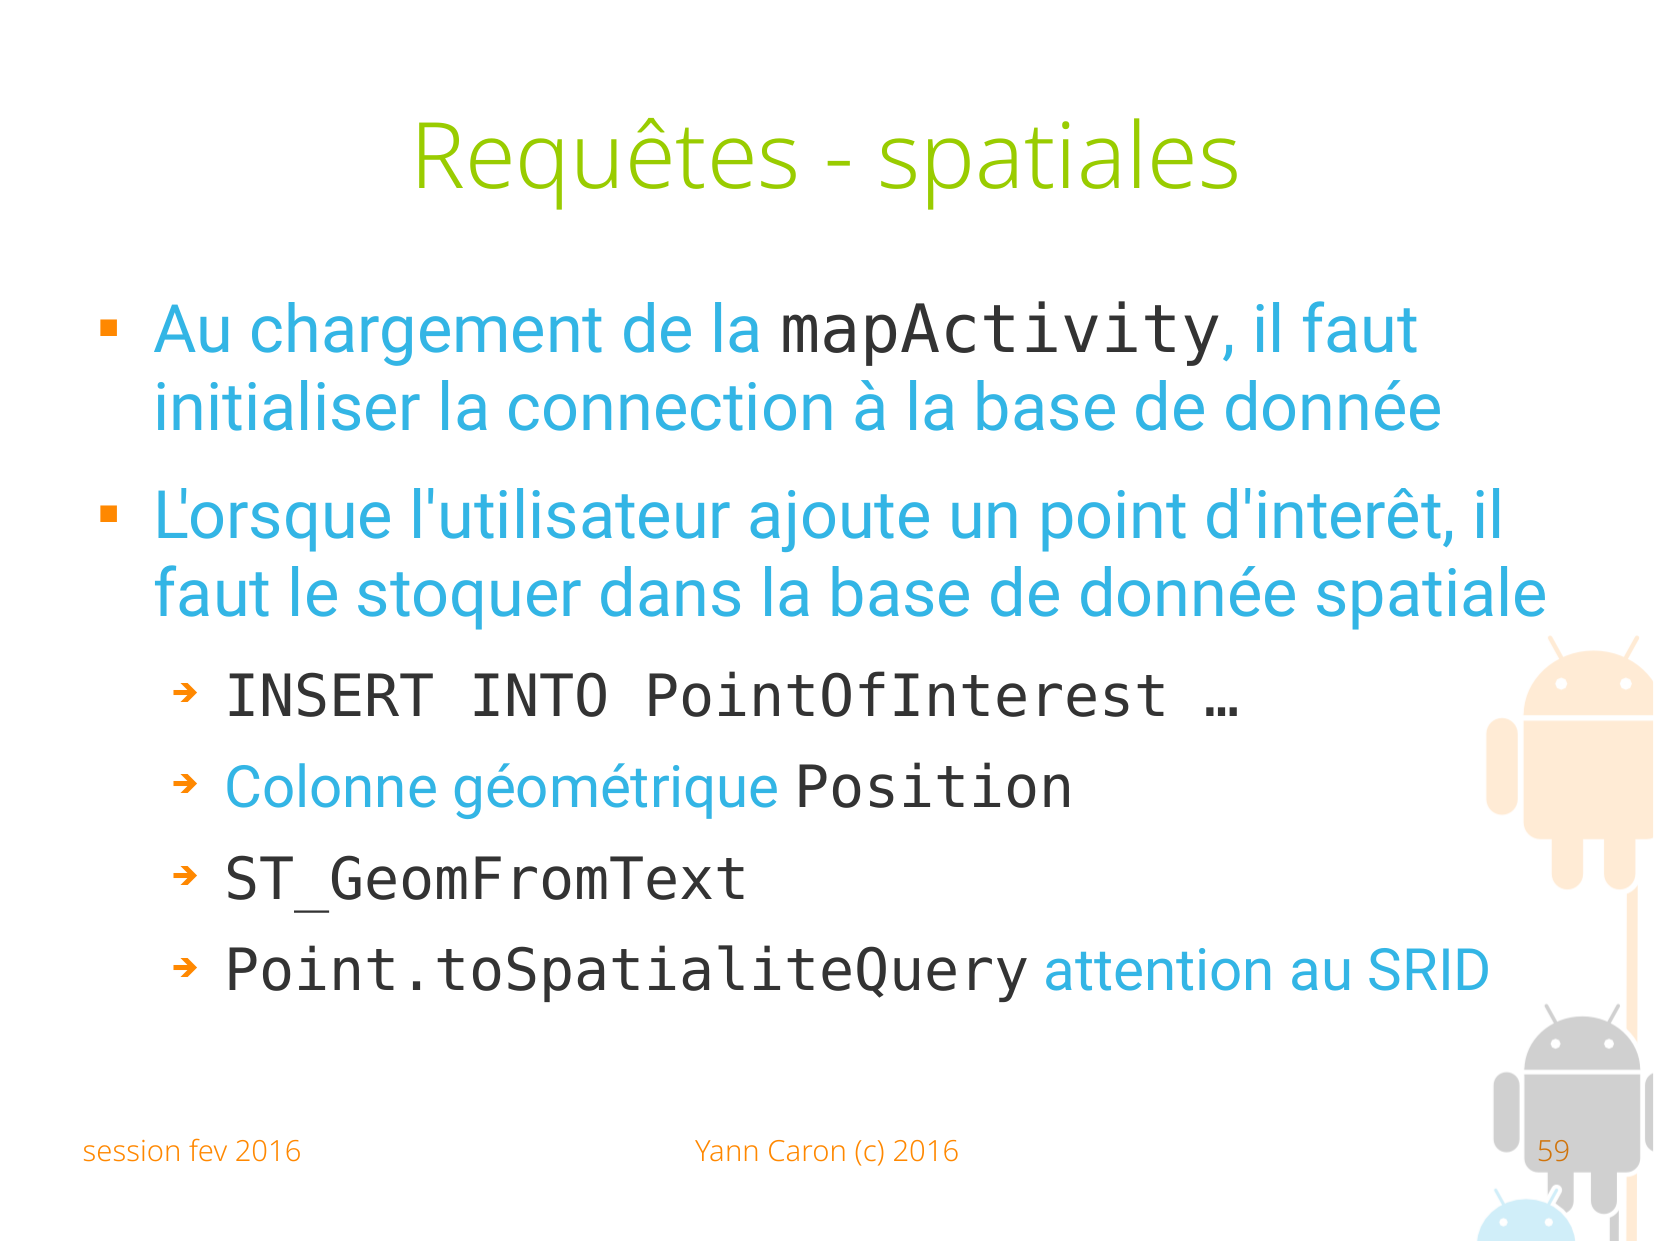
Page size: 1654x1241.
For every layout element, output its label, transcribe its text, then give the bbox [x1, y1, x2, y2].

list Au chargement de la mapActivity, il faut initialiser la connection à la base de donnée L'orsque l'utilisateur ajoute un point d'interêt, il faut le stoquer dans la base de donnée spatiale INSERT INTO PointOfInterest … Colonne géométrique Position ST_GeomFromText Point.toSpatialiteQuery attention au SRID [82, 290, 1571, 1010]
title Requêtes - spatiales [82, 49, 1571, 257]
picture [240, 423, 1654, 1241]
